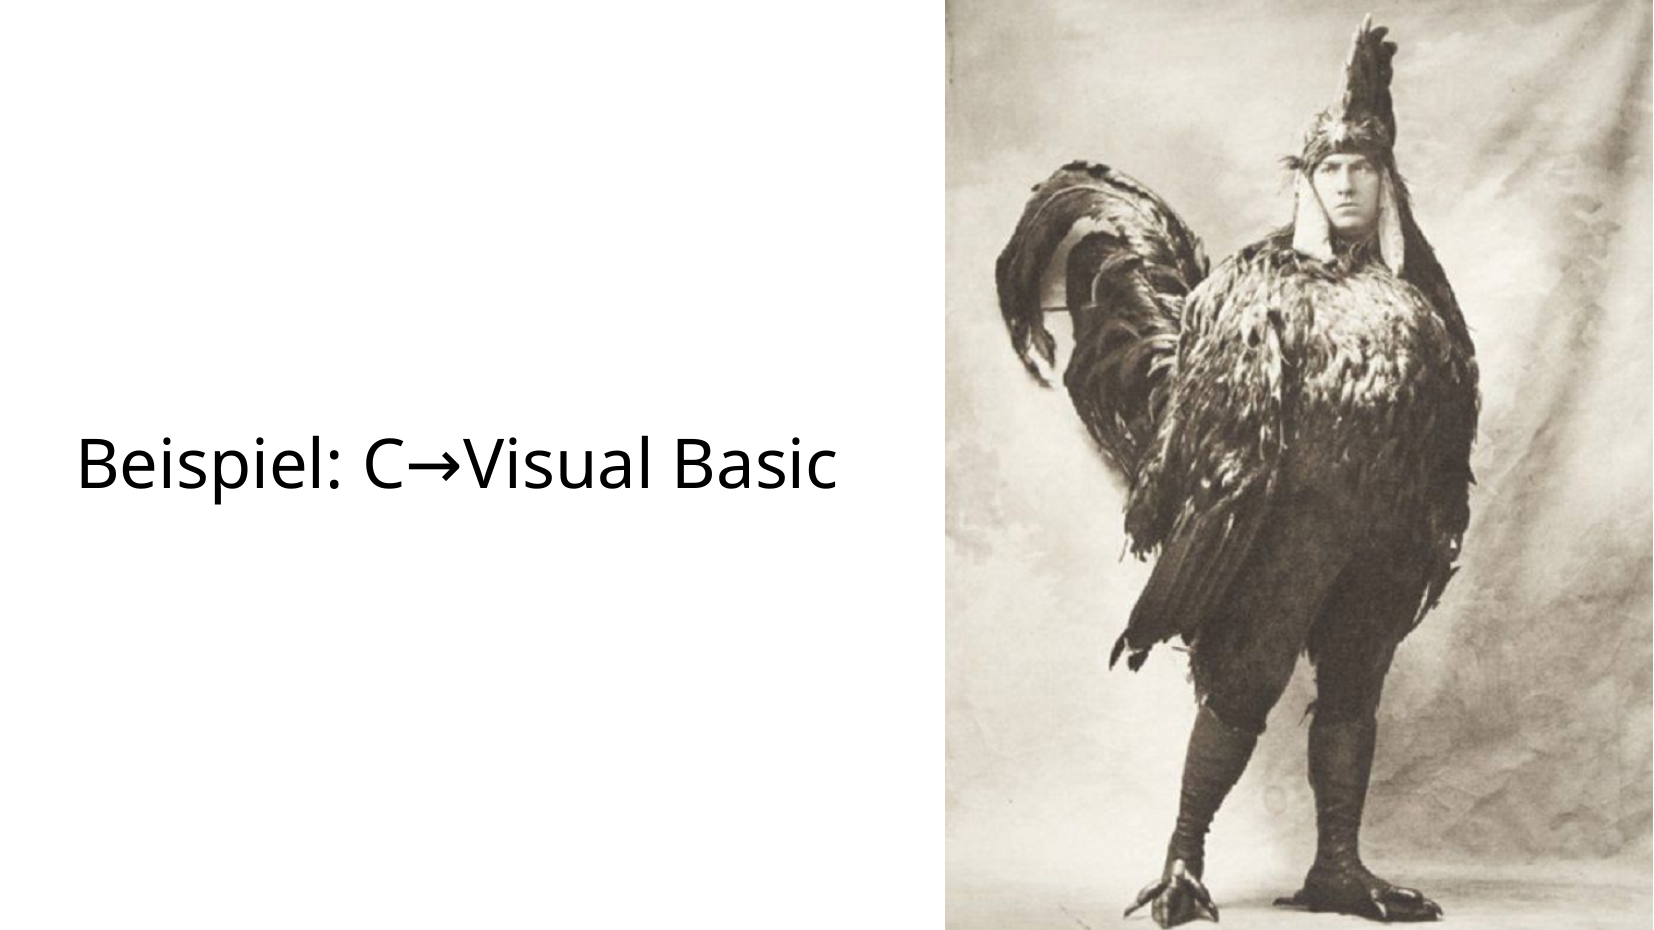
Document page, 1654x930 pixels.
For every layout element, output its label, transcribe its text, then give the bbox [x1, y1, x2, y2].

title Beispiel: C→Visual Basic [75, 384, 945, 541]
picture [945, 0, 1653, 930]
